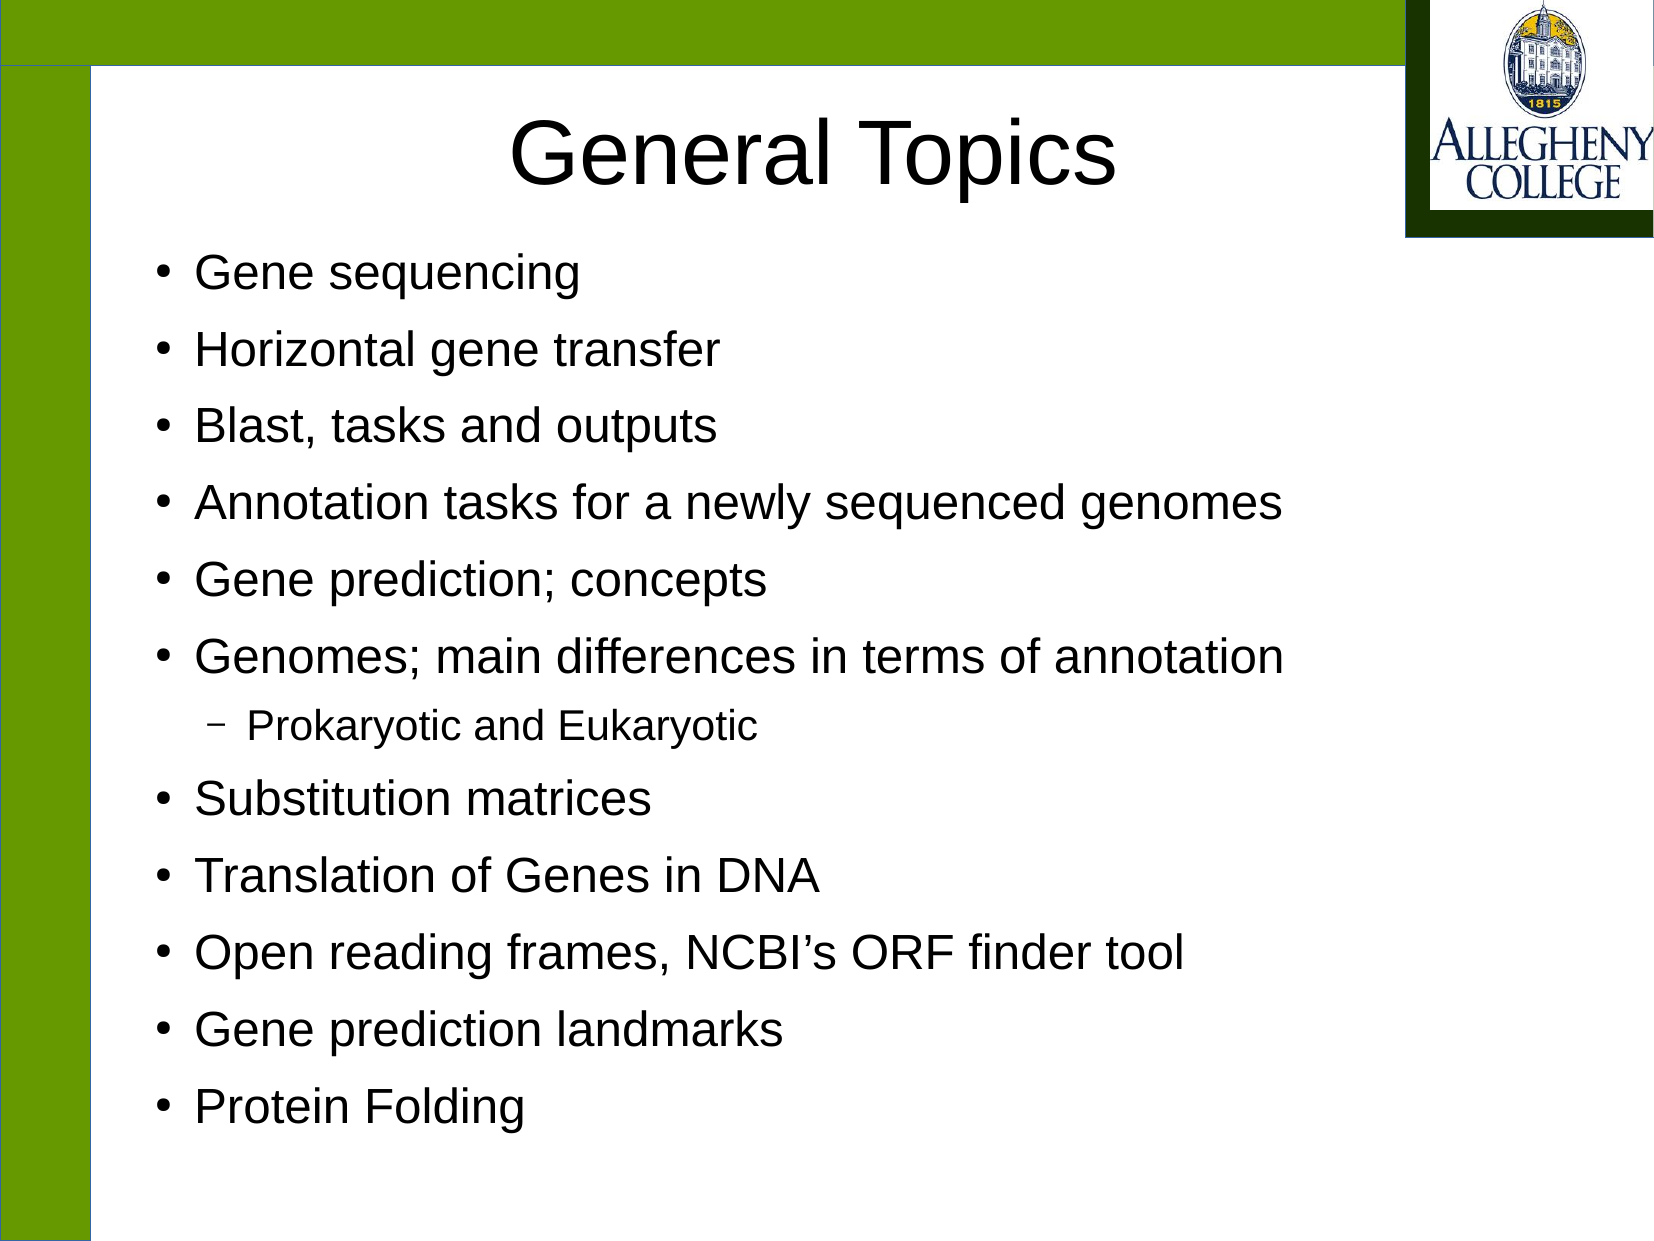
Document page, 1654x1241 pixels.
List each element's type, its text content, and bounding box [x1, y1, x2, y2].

title General Topics [112, 66, 1515, 257]
text_box [0, 0, 1654, 1241]
picture [1430, 0, 1654, 210]
list Gene sequencing Horizontal gene transfer Blast, tasks and outputs Annotation tasks for a newly sequenced genomes Gene prediction; concepts Genomes; main differences in terms of annotation Prokaryotic and Eukaryotic Substitution matrices Translation of Genes in DNA Open reading frames, NCBI’s ORF finder tool Gene prediction landmarks Protein Folding [141, 244, 1630, 1140]
